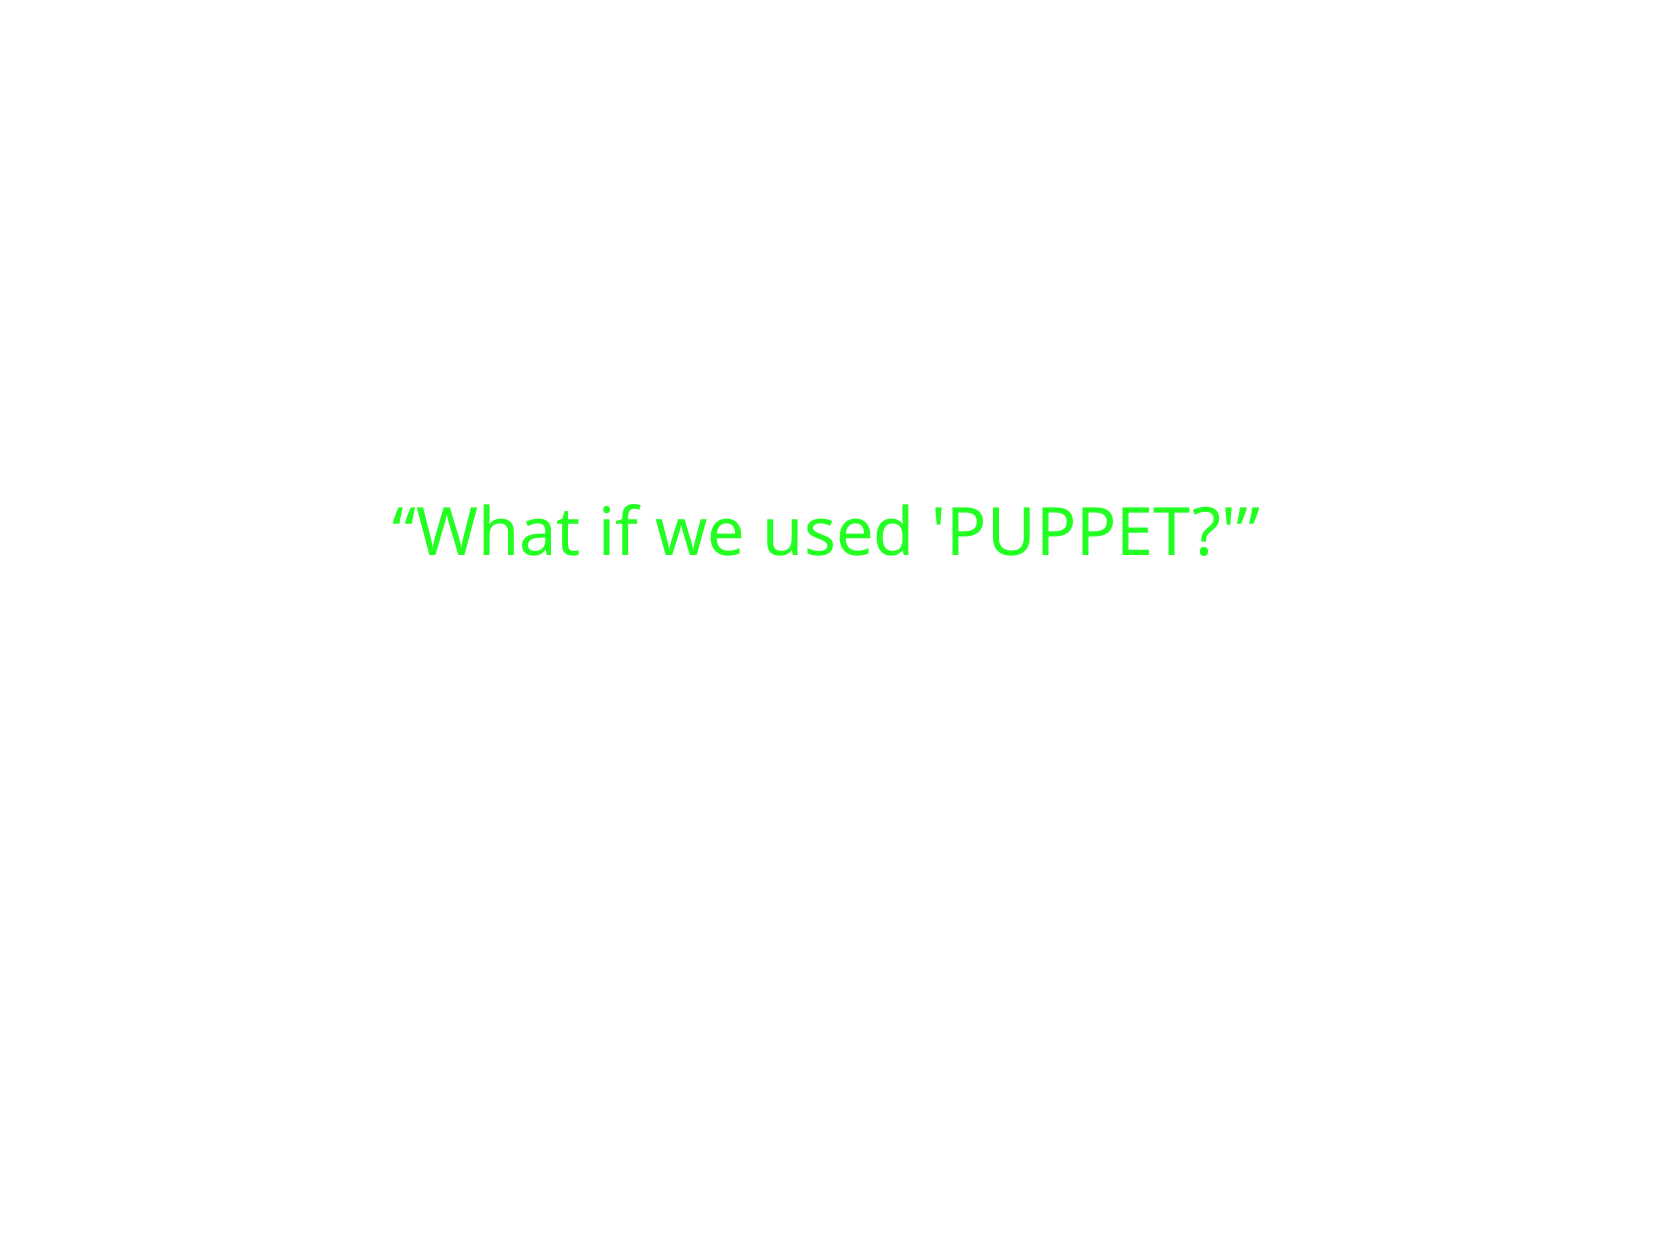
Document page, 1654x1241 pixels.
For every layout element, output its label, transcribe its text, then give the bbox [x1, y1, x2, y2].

subtitle “What if we used 'PUPPET?'” [82, 49, 1571, 1010]
